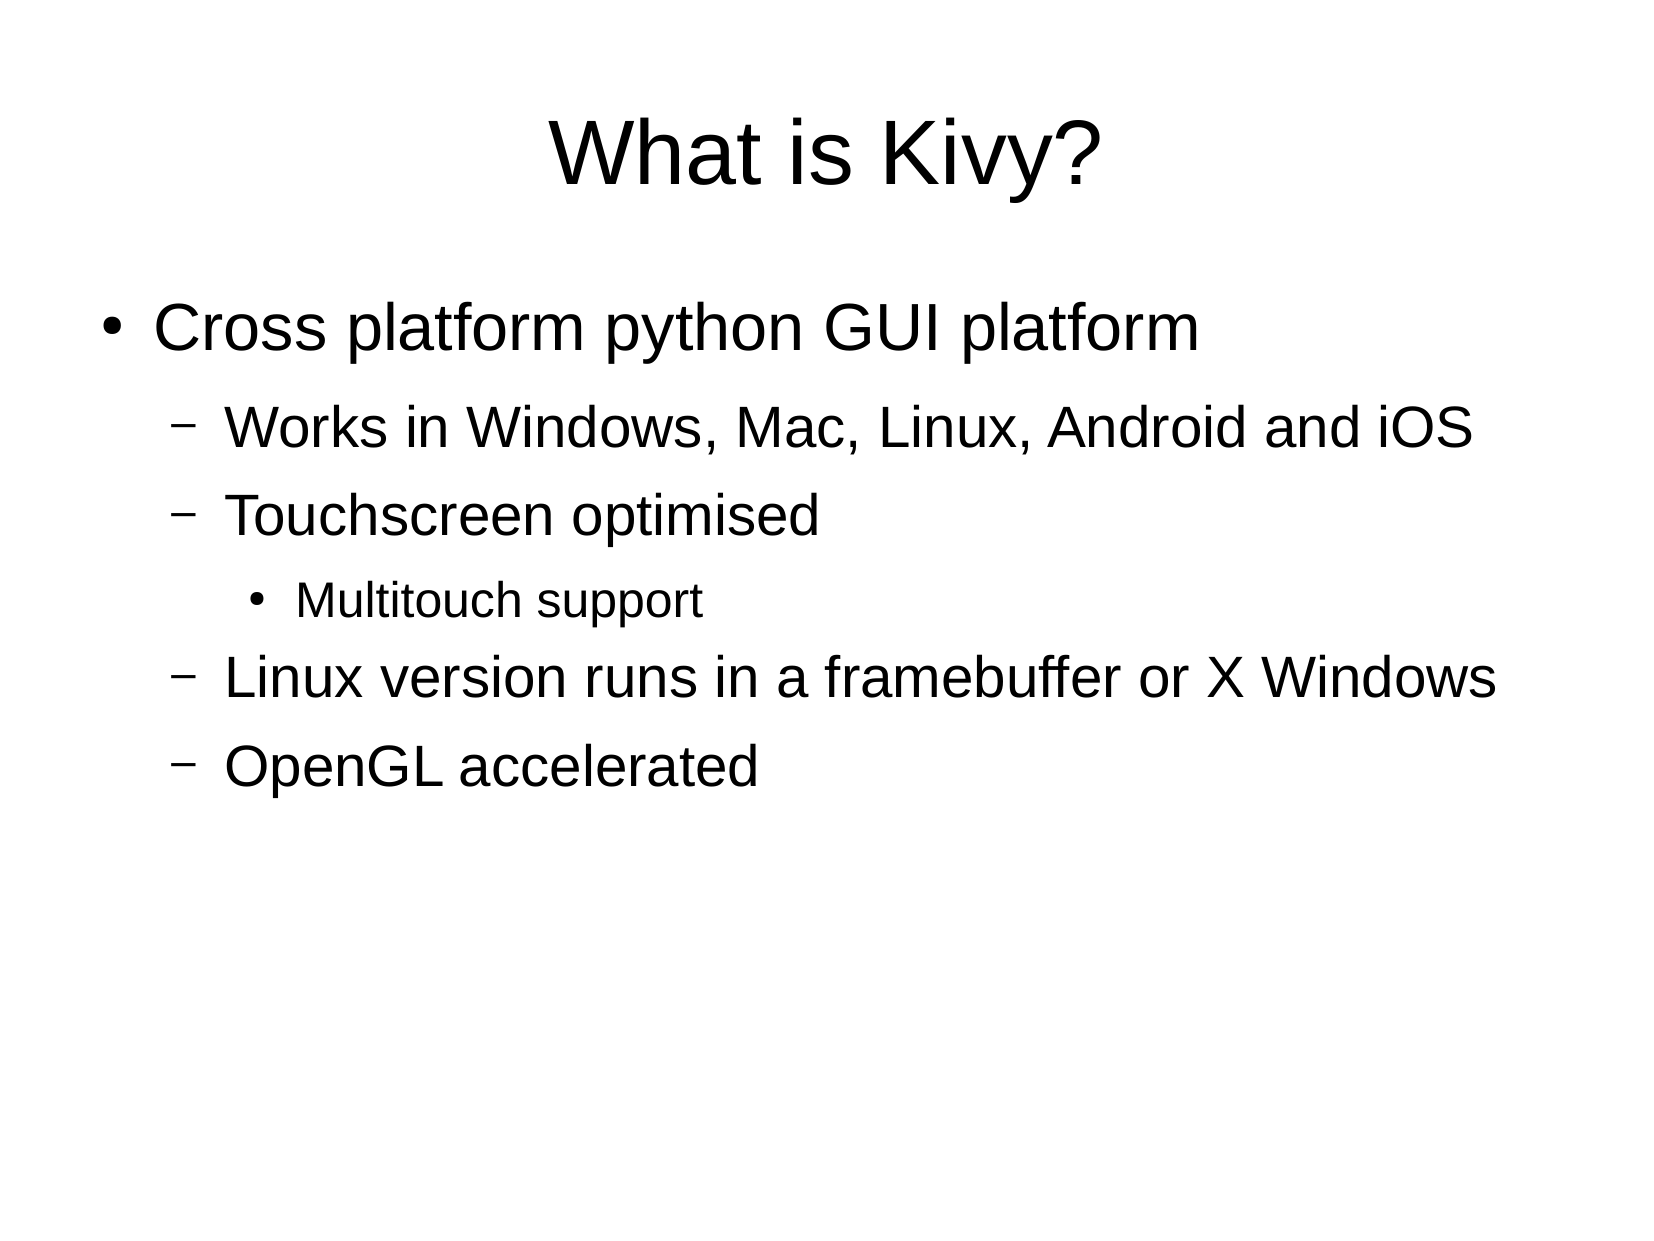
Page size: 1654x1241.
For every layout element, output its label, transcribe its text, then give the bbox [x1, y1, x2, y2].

list Cross platform python GUI platform Works in Windows, Mac, Linux, Android and iOS Touchscreen optimised Multitouch support Linux version runs in a framebuffer or X Windows OpenGL accelerated [82, 290, 1571, 1010]
title What is Kivy? [82, 49, 1571, 257]
